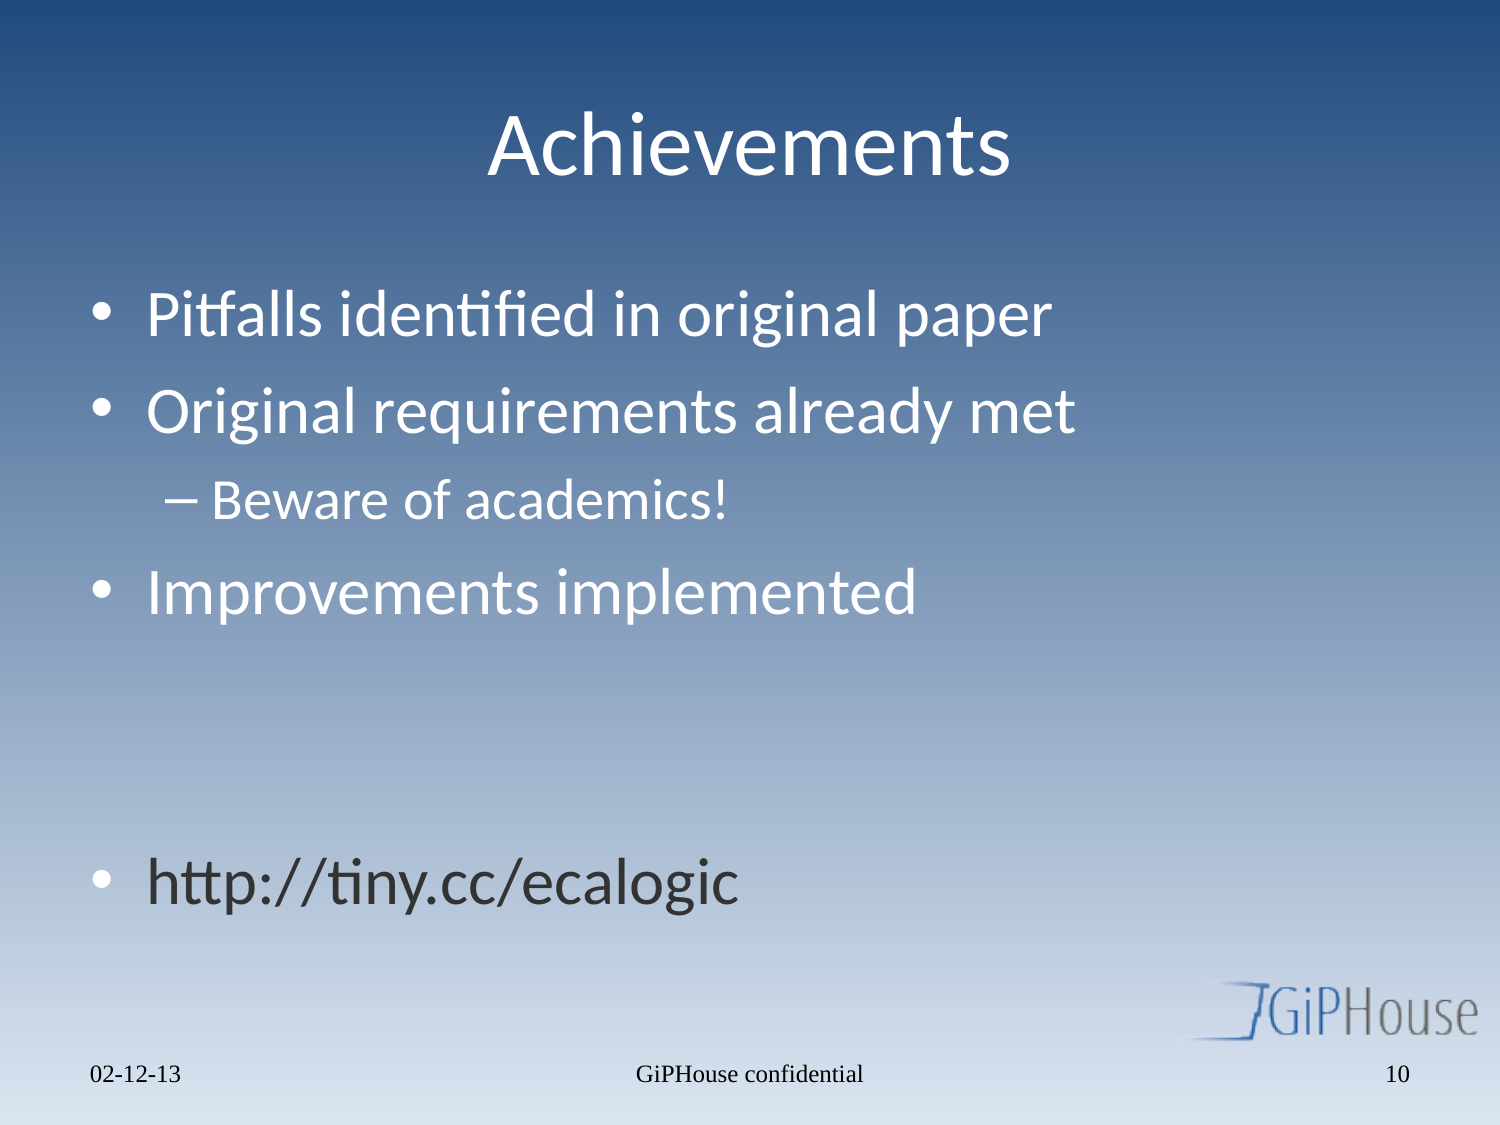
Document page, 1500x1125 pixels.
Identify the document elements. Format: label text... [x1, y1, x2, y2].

list Pitfalls identified in original paper Original requirements already met Beware of academics! Improvements implemented http://tiny.cc/ecalogic [75, 262, 1426, 1005]
title Achievements [75, 45, 1426, 233]
text_box 02-12-13 [74, 1042, 426, 1103]
text_box <number> [1074, 1042, 1426, 1103]
picture [1137, 937, 1482, 1086]
text_box GiPHouse confidential [512, 1042, 988, 1103]
